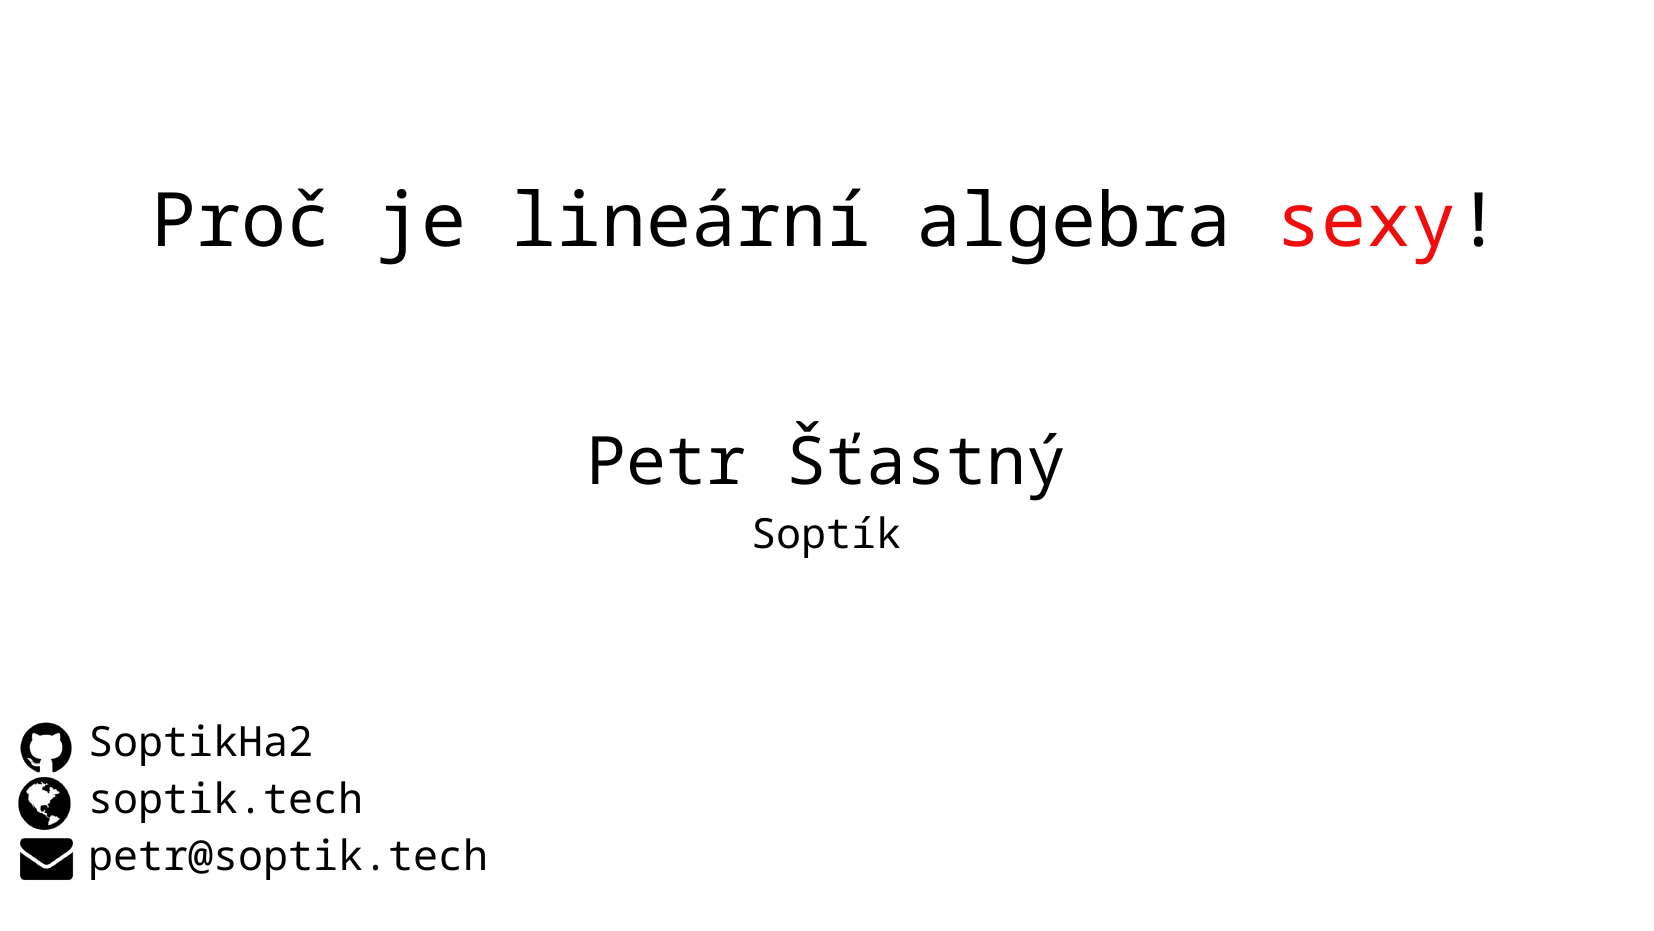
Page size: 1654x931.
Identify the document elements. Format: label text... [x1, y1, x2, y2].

subtitle Petr Šťastný Soptík [82, 217, 1571, 758]
text_box SoptikHa2 soptik.tech petr@soptik.tech [88, 620, 1182, 931]
title Proč je lineární algebra sexy! [82, 140, 1571, 217]
picture [8, 715, 83, 886]
